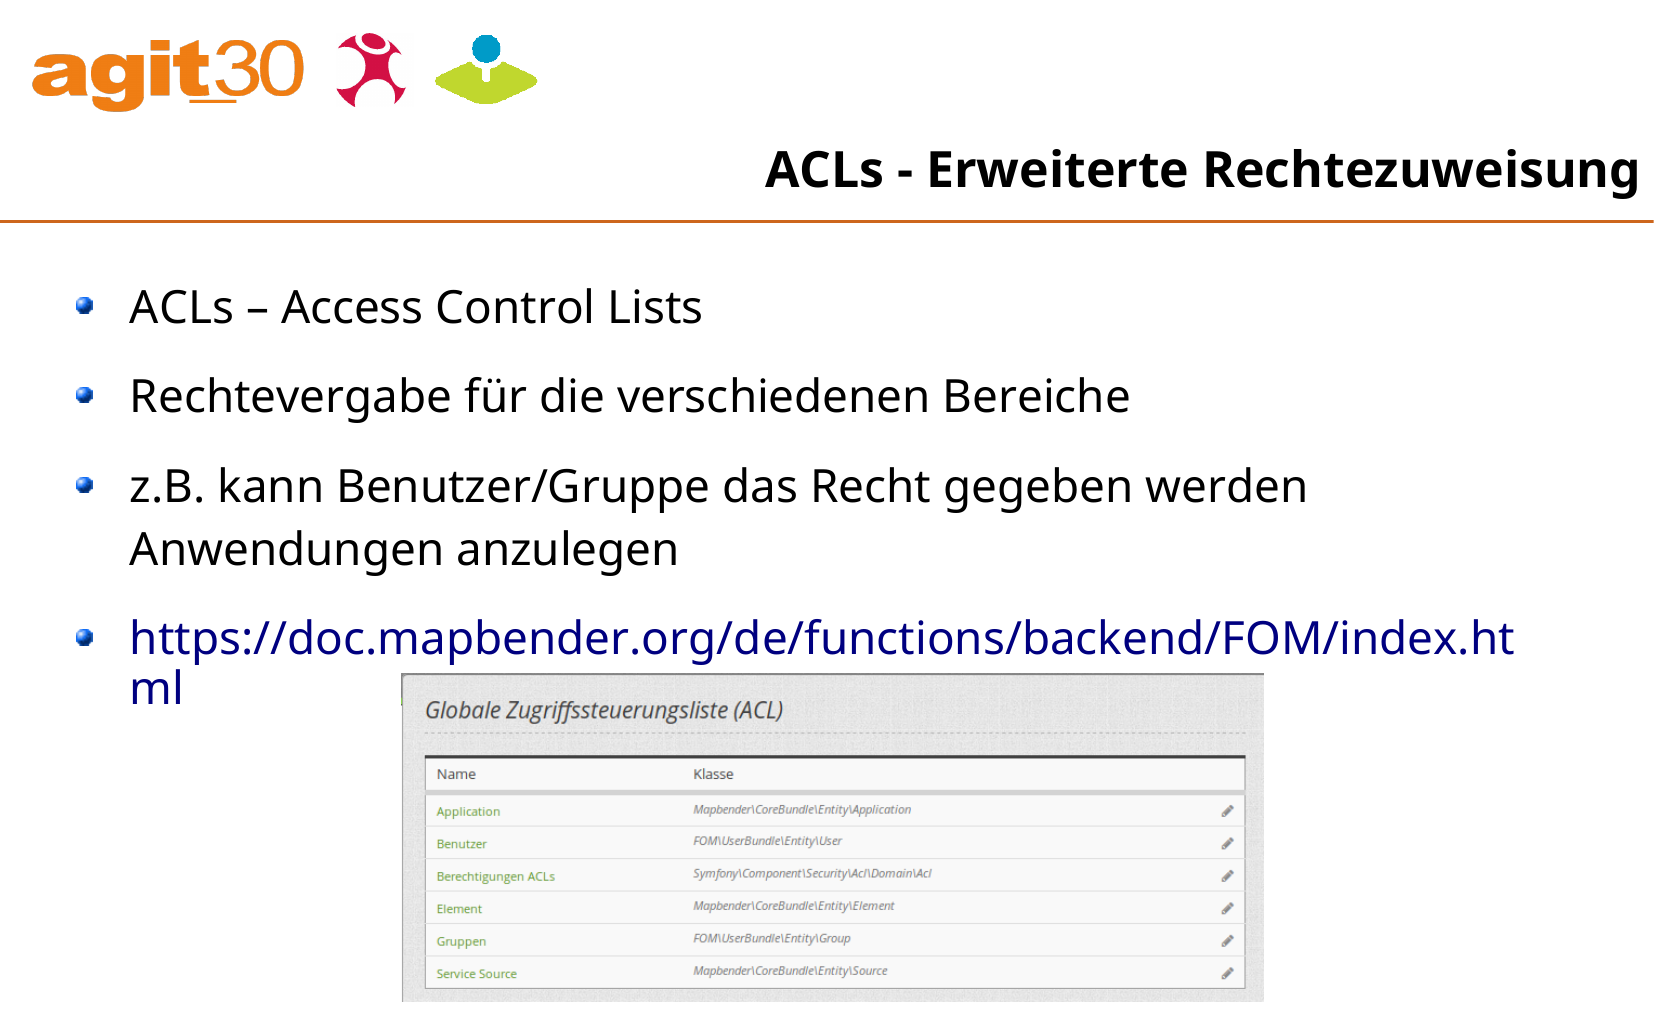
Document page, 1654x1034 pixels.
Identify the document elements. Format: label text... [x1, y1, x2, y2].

picture [29, 35, 308, 115]
picture [435, 35, 538, 104]
picture [401, 673, 1264, 1003]
list ACLs – Access Control Lists Rechtevergabe für die verschiedenen Bereiche z.B. kann Benutzer/Gruppe das Recht gegeben werden Anwendungen anzulegen https://doc.mapbender.org/de/functions/backend/FOM/index.html [59, 274, 1548, 860]
title ACLs - Erweiterte Rechtezuweisung [153, 124, 1642, 213]
